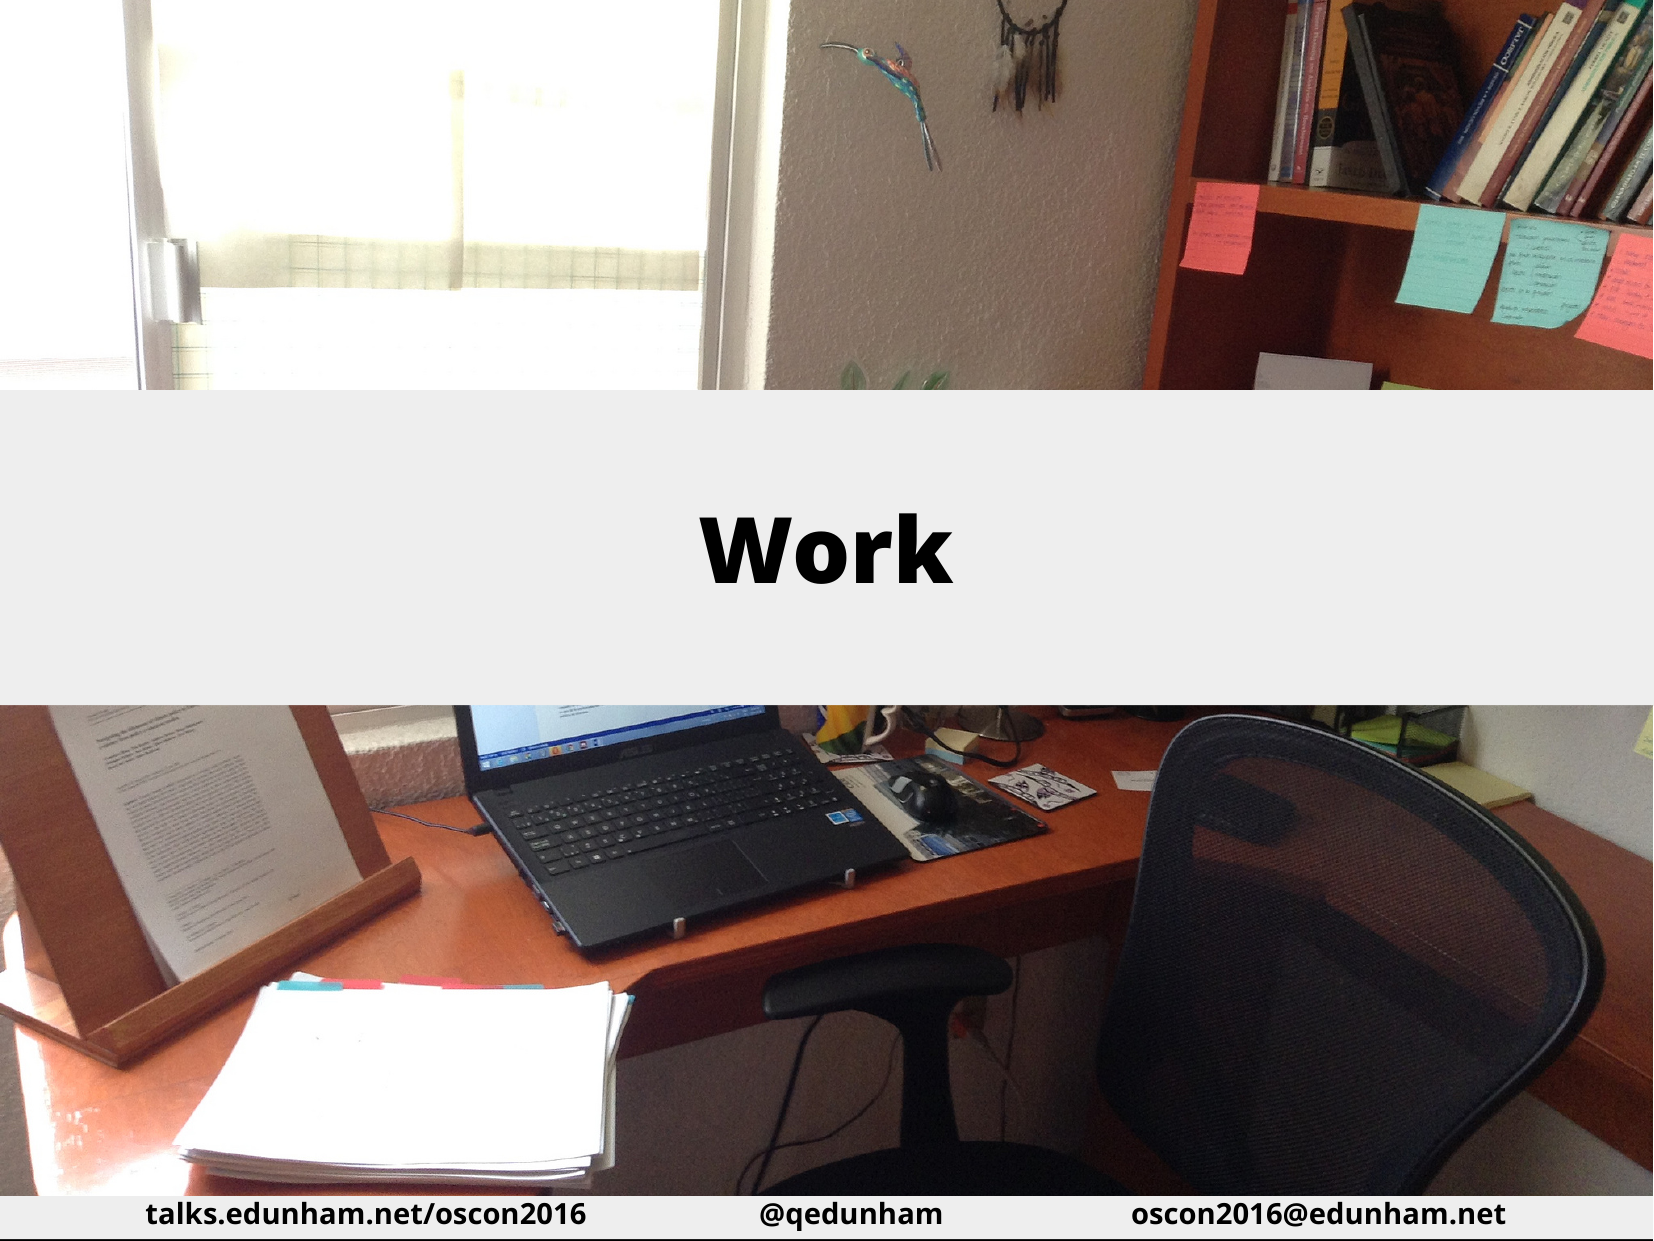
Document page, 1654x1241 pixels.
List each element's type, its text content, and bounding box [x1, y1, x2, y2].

picture [0, 706, 1653, 1196]
title Work [0, 390, 1653, 706]
picture [0, 0, 1653, 390]
